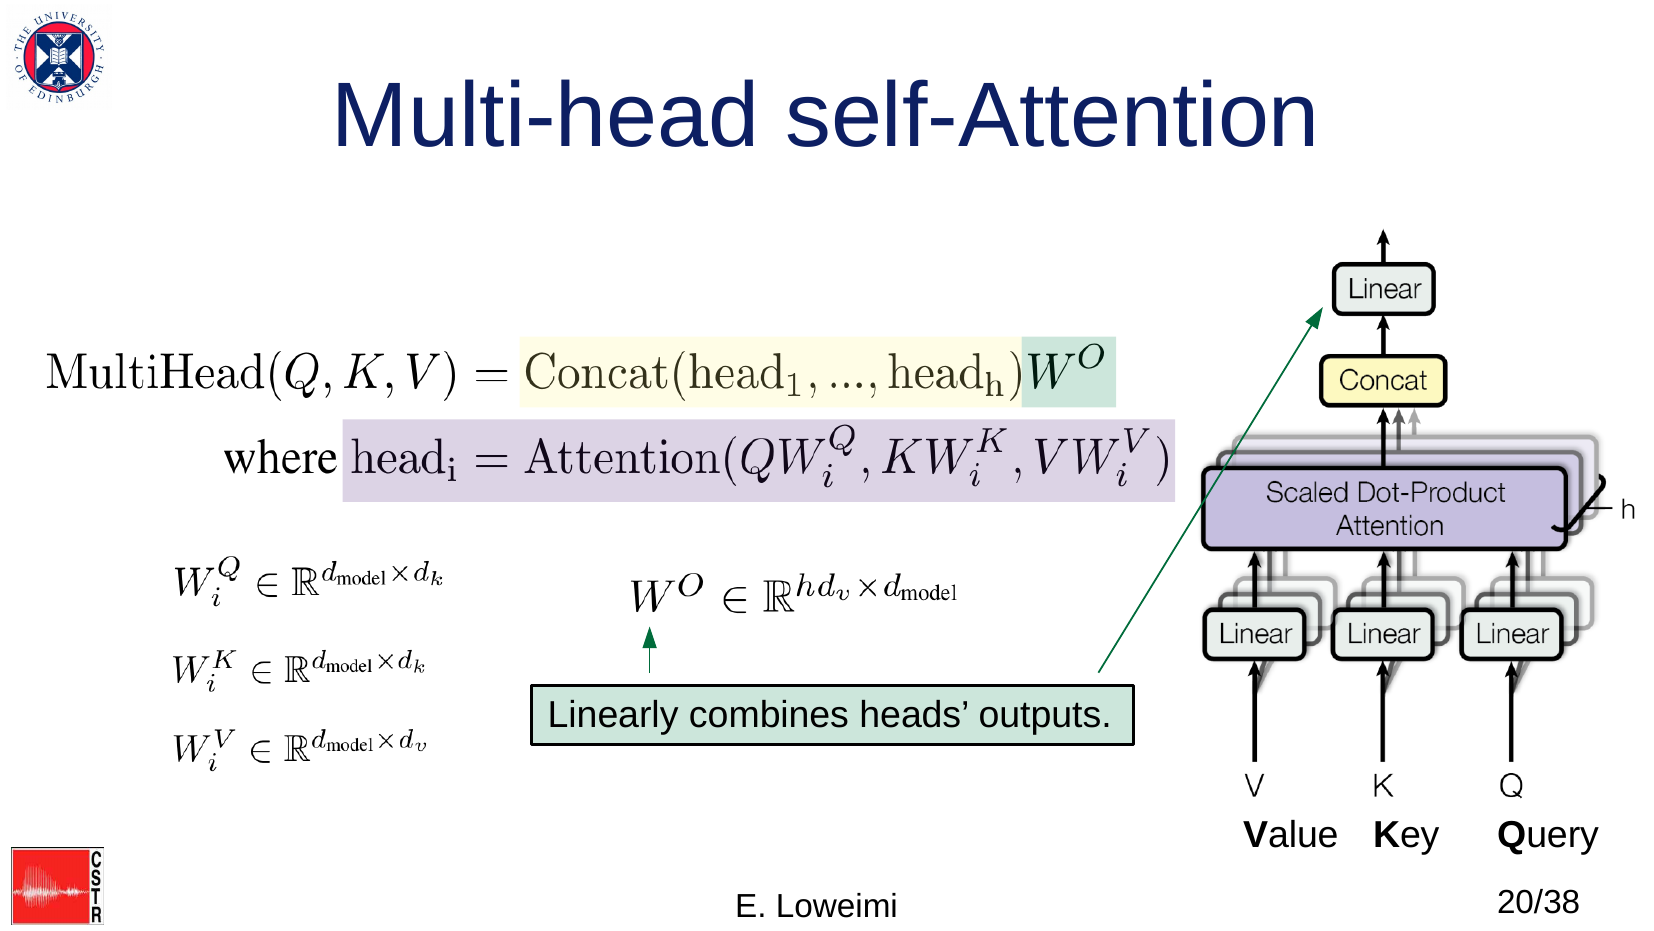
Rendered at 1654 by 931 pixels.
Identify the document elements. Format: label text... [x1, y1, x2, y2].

picture [165, 638, 430, 699]
picture [6, 4, 112, 110]
picture [165, 543, 449, 615]
text_box Key [1358, 806, 1482, 863]
text_box Linearly combines heads’ outputs. [531, 685, 1134, 745]
text_box E. Loweimi [720, 879, 934, 931]
picture [31, 223, 1642, 810]
text_box [342, 419, 1176, 502]
picture [625, 566, 961, 627]
text_box 20/38 [1482, 876, 1625, 931]
text_box Value [1228, 806, 1358, 863]
text_box [519, 336, 1117, 408]
title Multi-head self-Attention [82, 37, 1571, 193]
picture [11, 847, 104, 925]
picture [165, 719, 430, 780]
text_box Query [1482, 806, 1619, 863]
